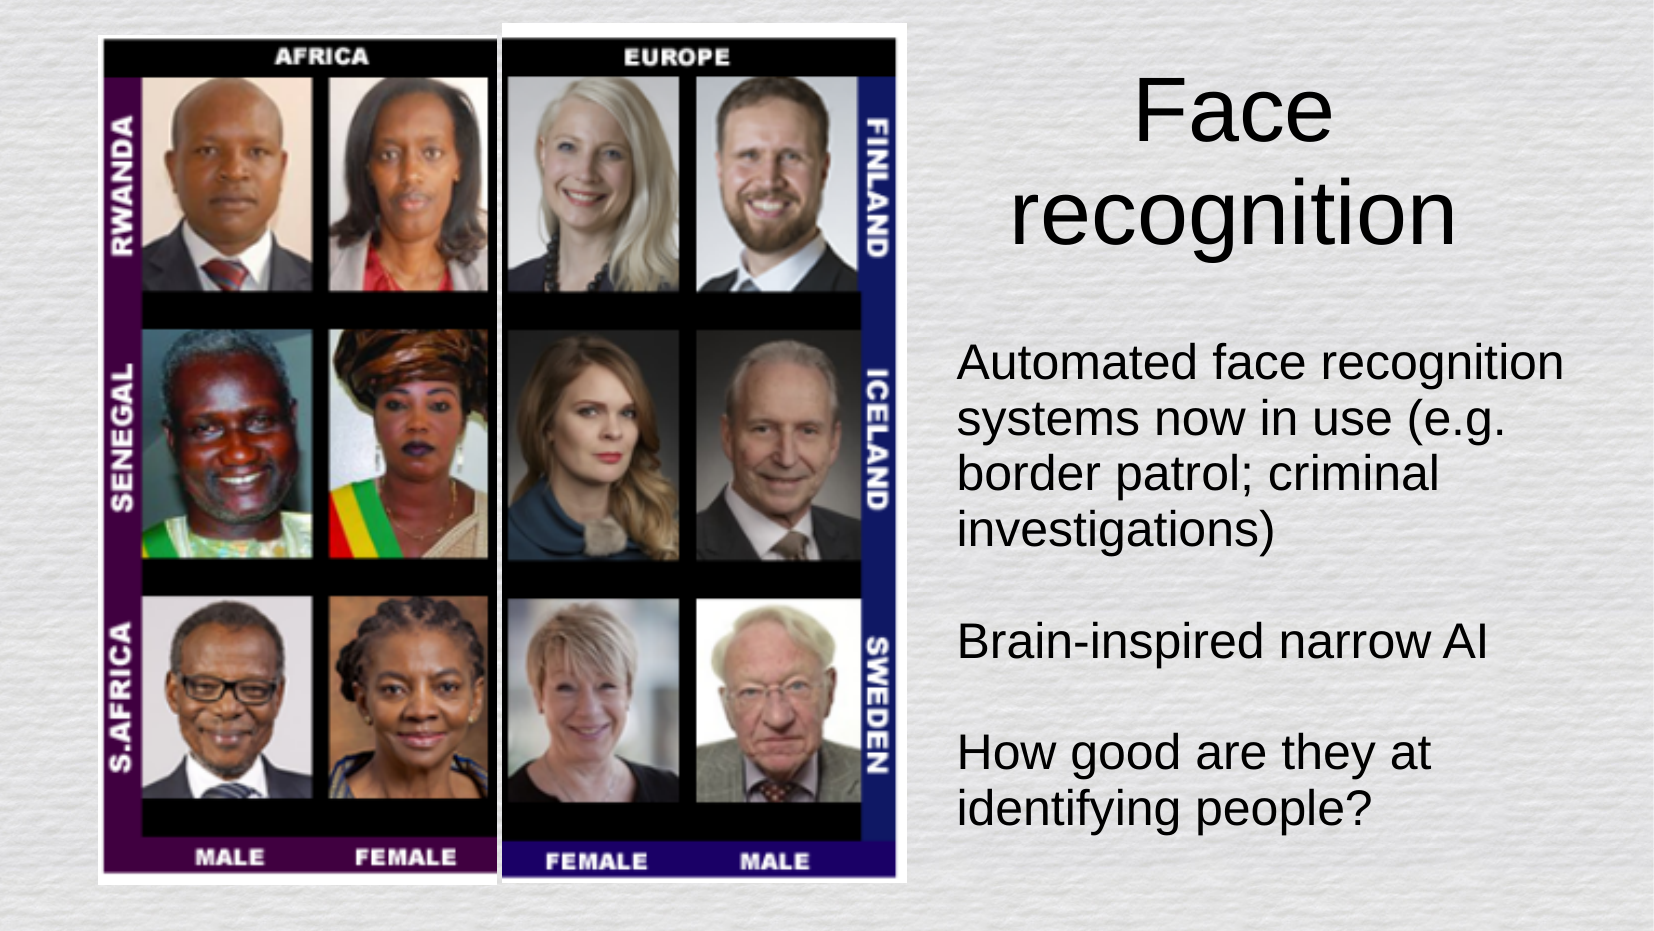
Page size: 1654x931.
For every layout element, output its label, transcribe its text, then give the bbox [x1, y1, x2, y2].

title Face recognition [956, 50, 1512, 272]
title Automated face recognition systems now in use (e.g. border patrol; criminal investigations) Brain-inspired narrow AI How good are they at identifying people? [956, 334, 1583, 836]
picture [0, 0, 1654, 931]
